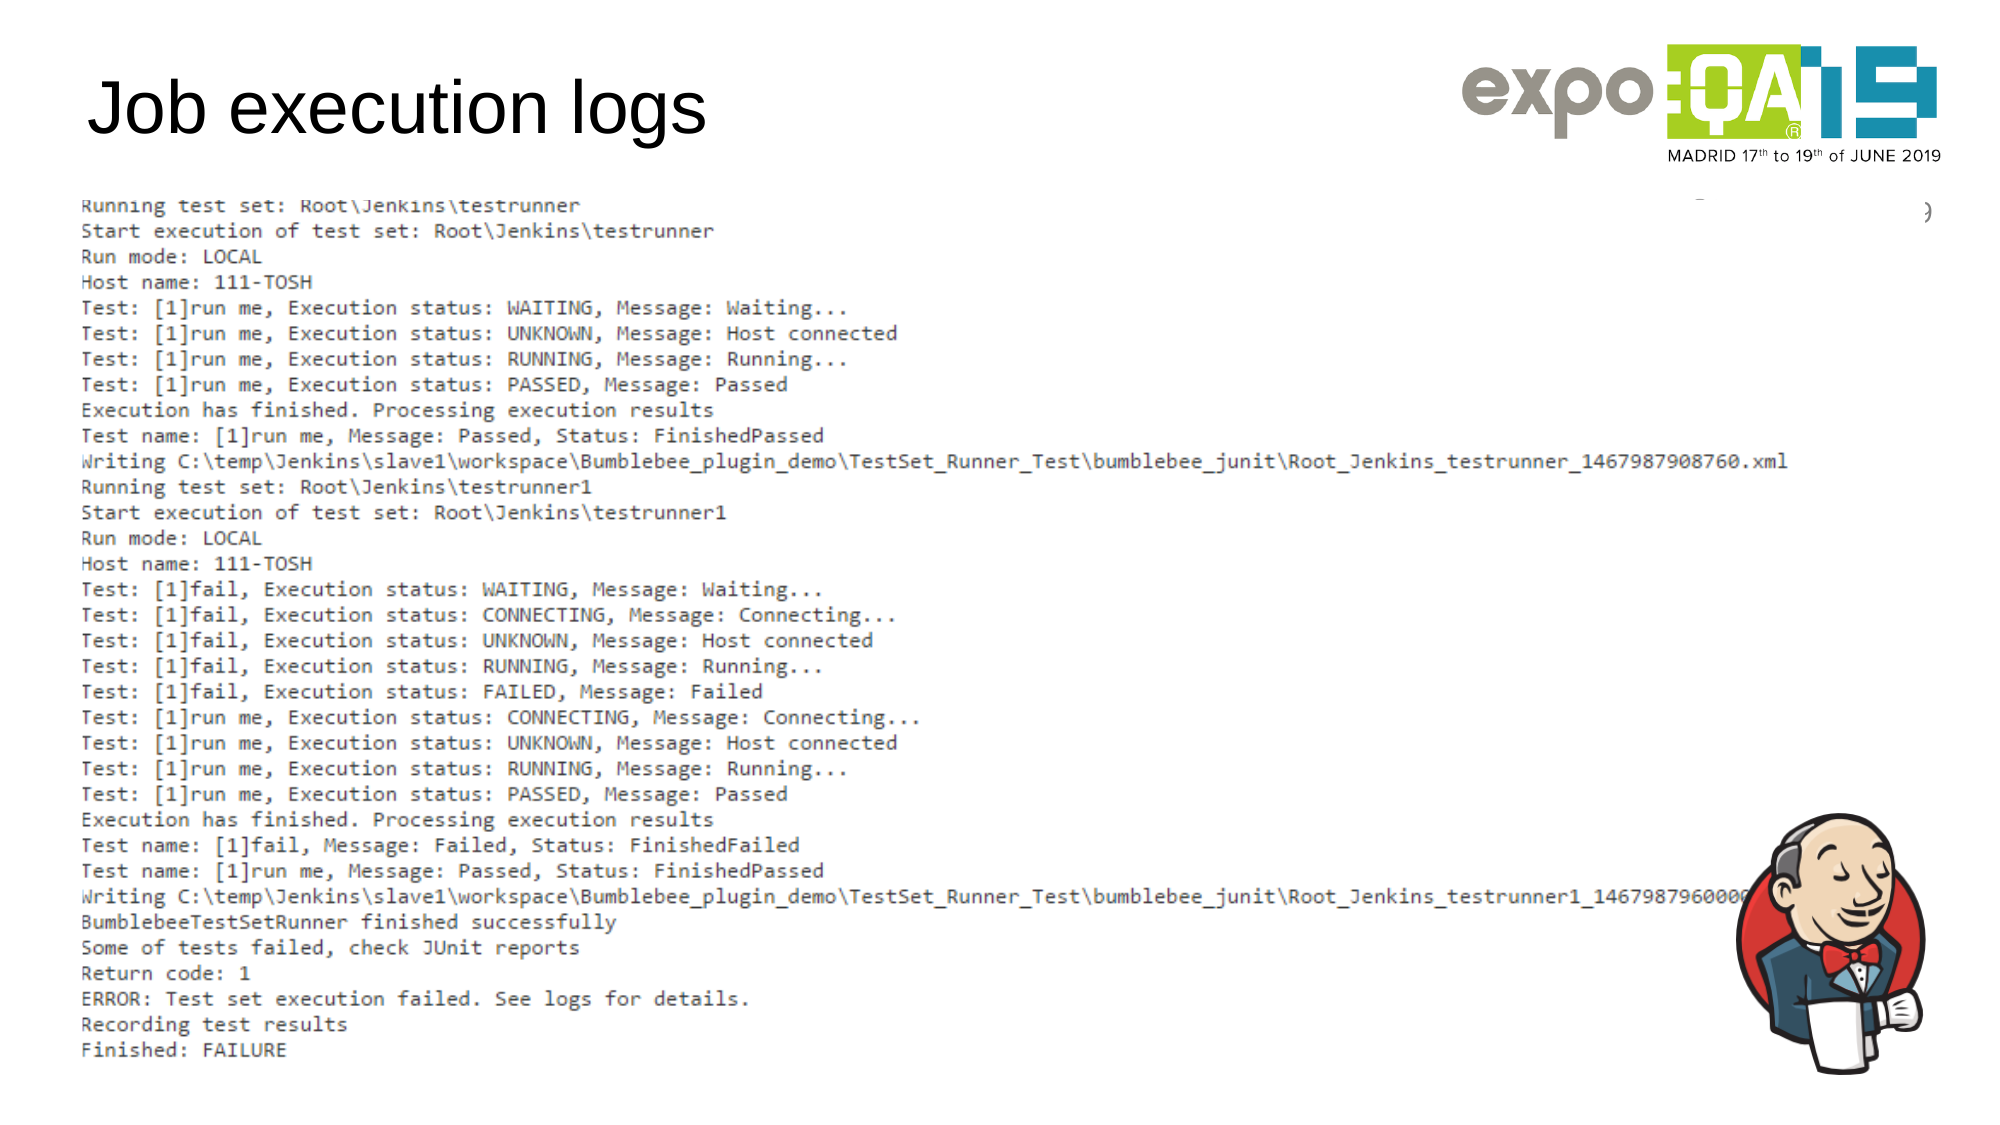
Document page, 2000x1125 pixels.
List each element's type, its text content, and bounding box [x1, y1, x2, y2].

title Job execution logs [72, 54, 1277, 164]
picture [82, 193, 1926, 1075]
picture [1429, 37, 1948, 165]
